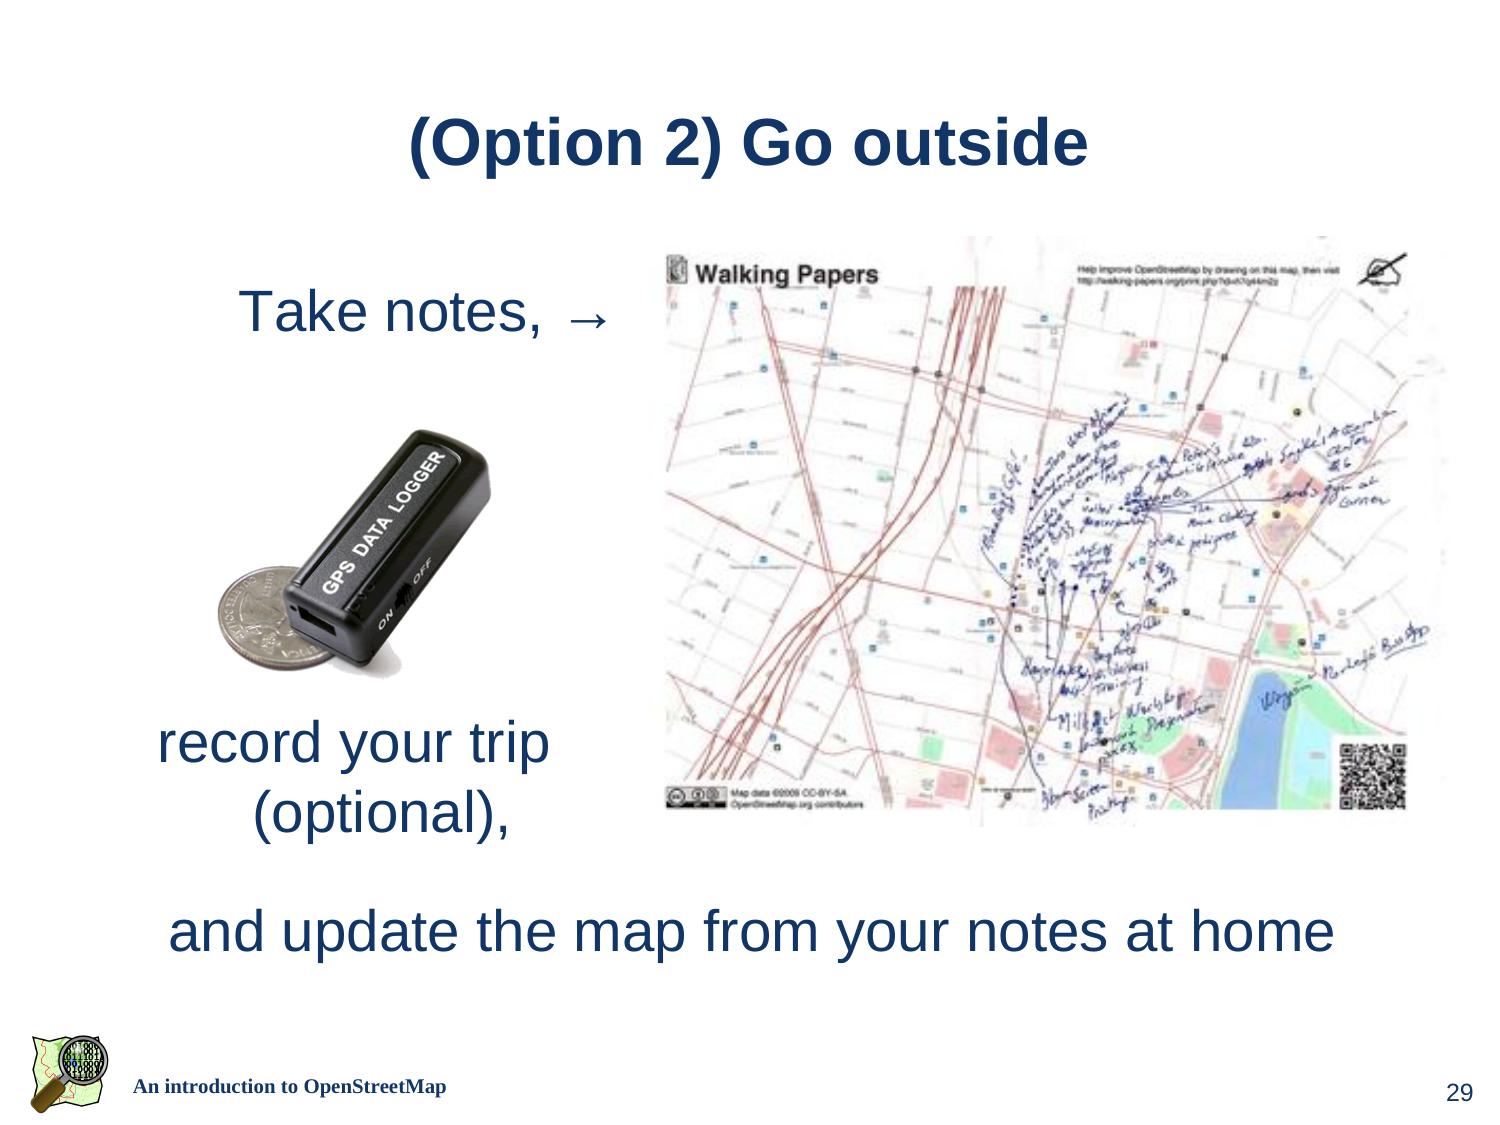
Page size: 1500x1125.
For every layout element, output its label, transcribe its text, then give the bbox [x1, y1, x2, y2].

list and update the map from your notes at home [59, 885, 1447, 1034]
title (Option 2) Go outside [74, 37, 1425, 240]
list record your trip (optional), [88, 696, 621, 857]
picture [177, 413, 532, 696]
picture [648, 236, 1450, 827]
picture [29, 1033, 110, 1114]
list Take notes, → [118, 265, 650, 355]
